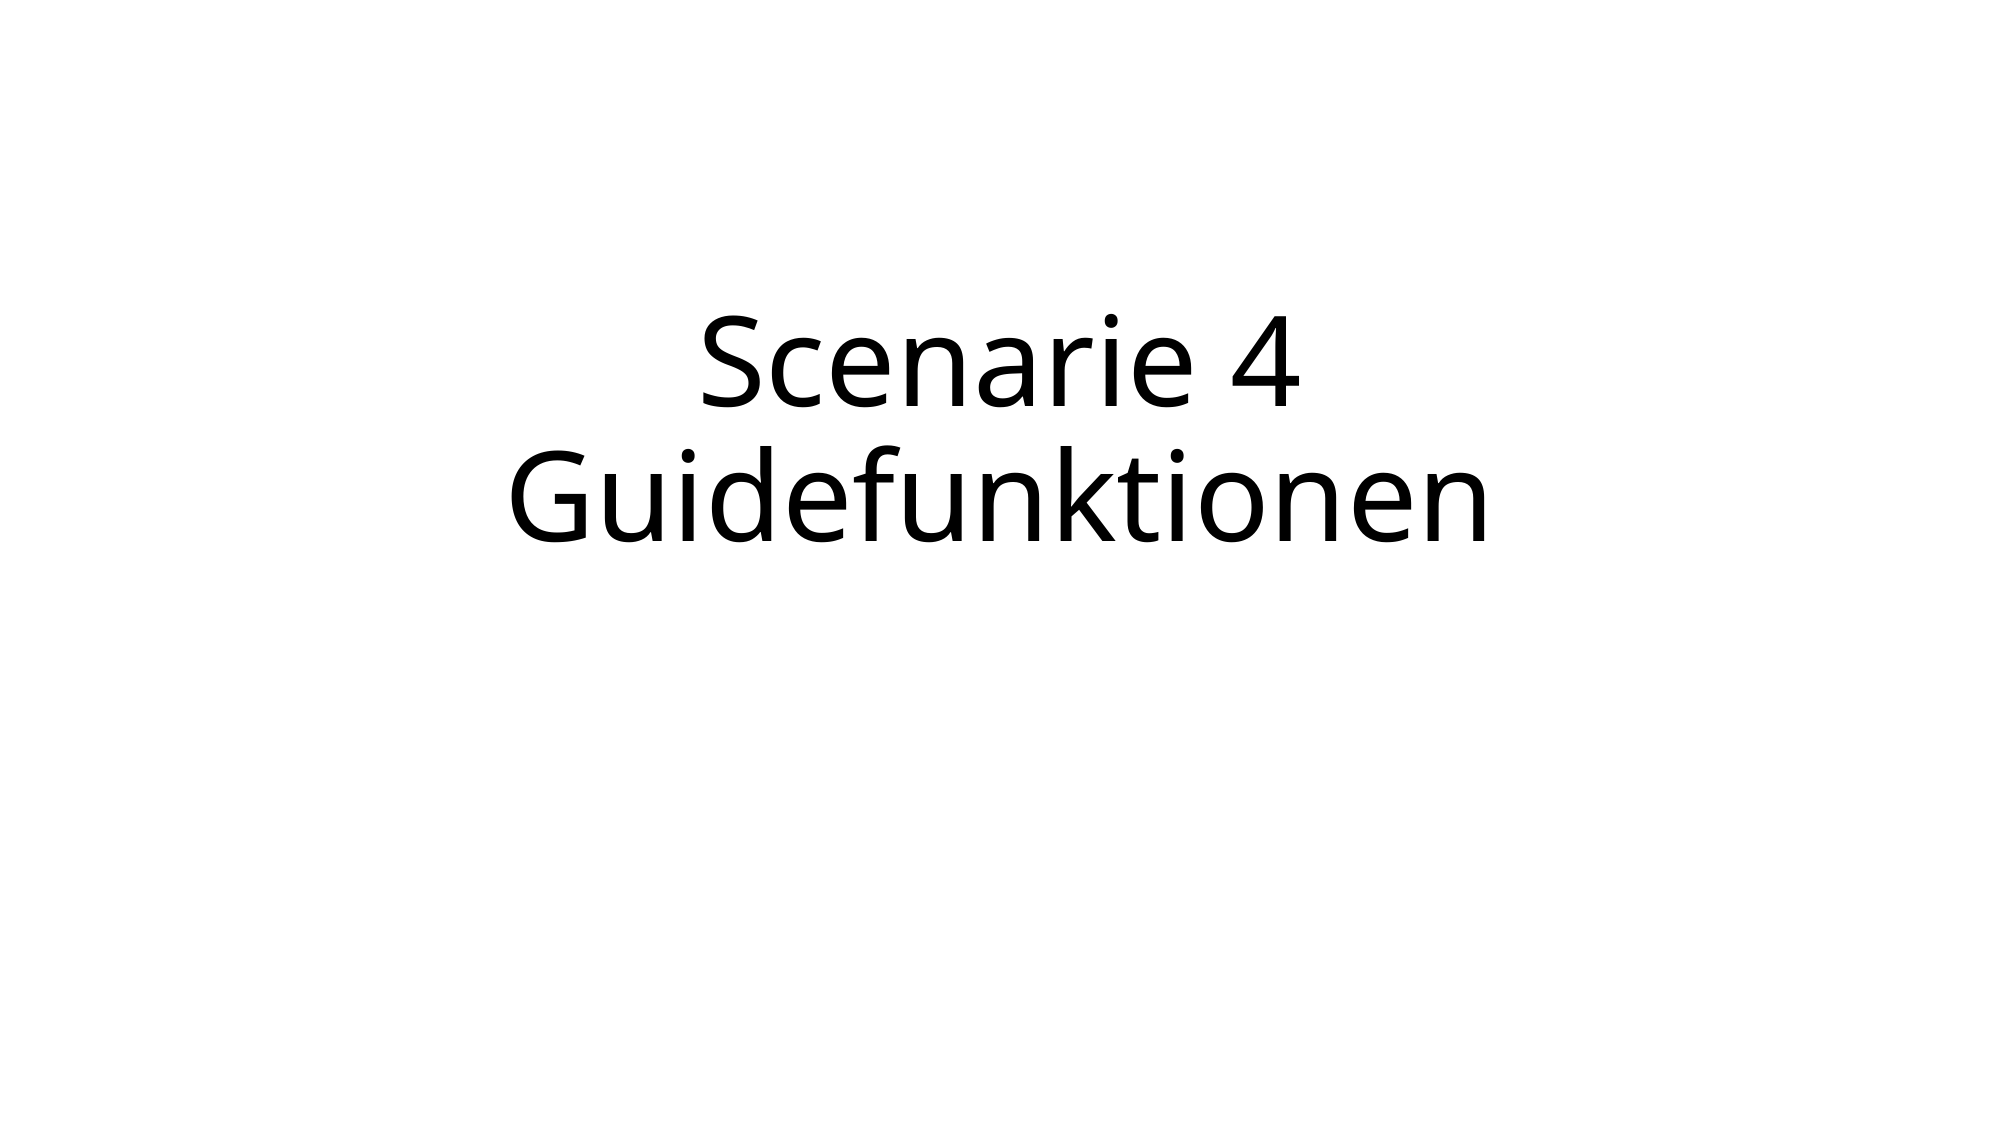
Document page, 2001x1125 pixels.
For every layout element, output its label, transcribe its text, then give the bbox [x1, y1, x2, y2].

title Scenarie 4 Guidefunktionen [249, 184, 1750, 576]
